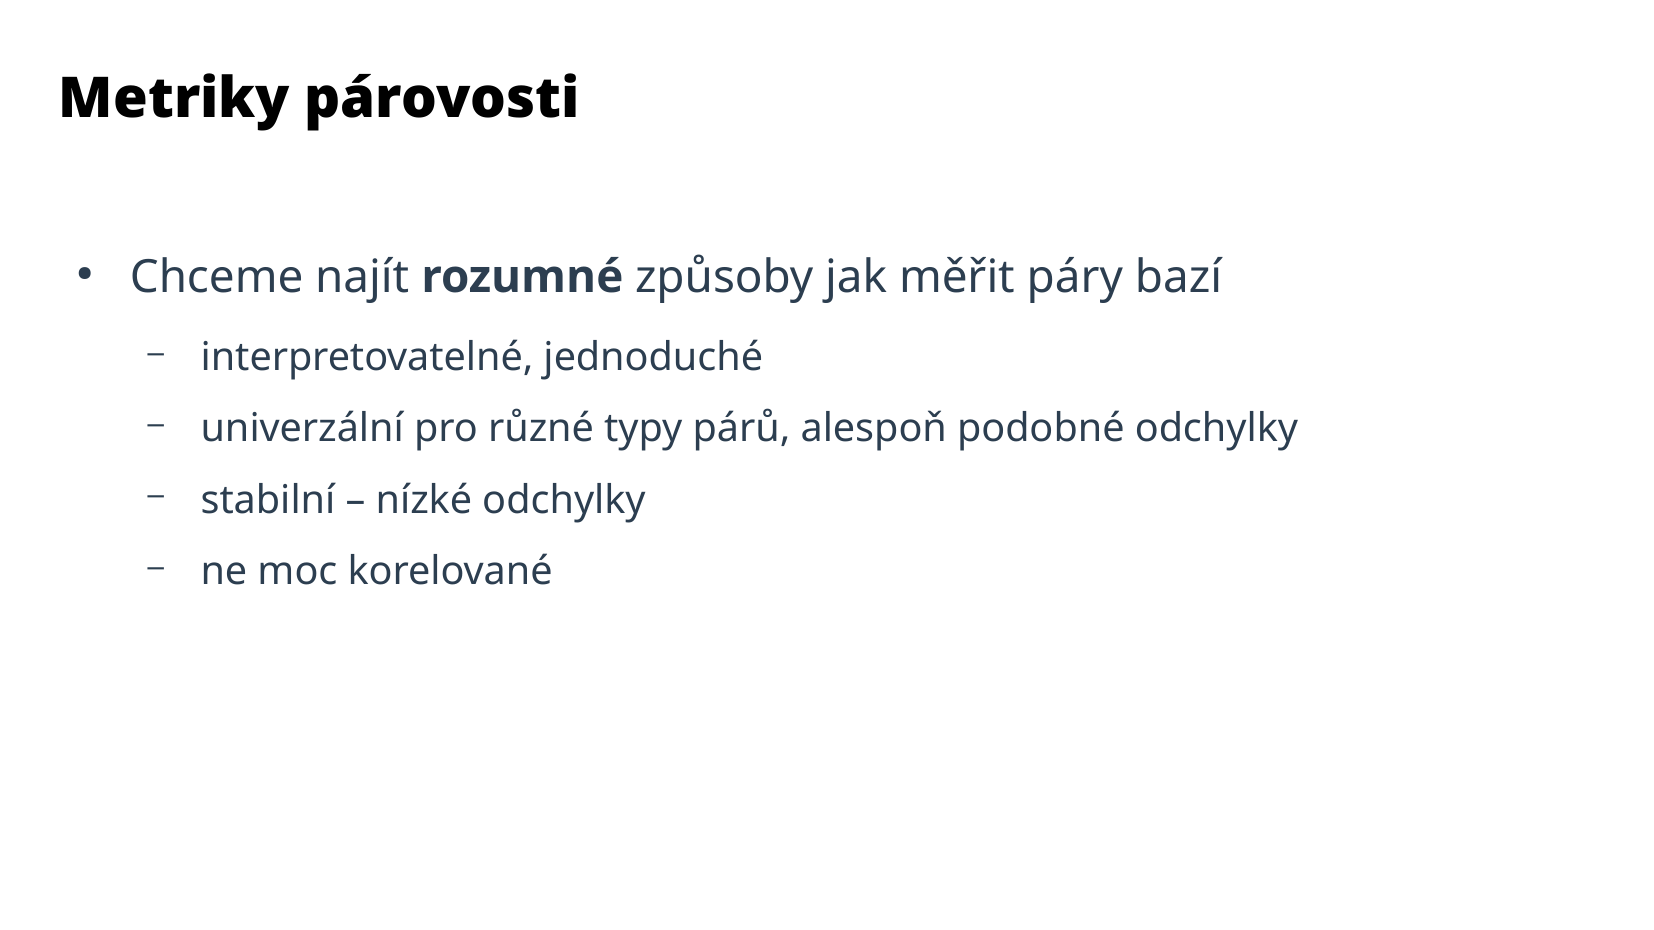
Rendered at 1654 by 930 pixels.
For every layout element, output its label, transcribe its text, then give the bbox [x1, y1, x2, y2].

title Metriky párovosti [58, 36, 1594, 155]
list Chceme najít rozumné způsoby jak měřit páry bazí interpretovatelné, jednoduché univerzální pro různé typy párů, alespoň podobné odchylky stabilní – nízké odchylky ne moc korelované [58, 243, 1594, 864]
